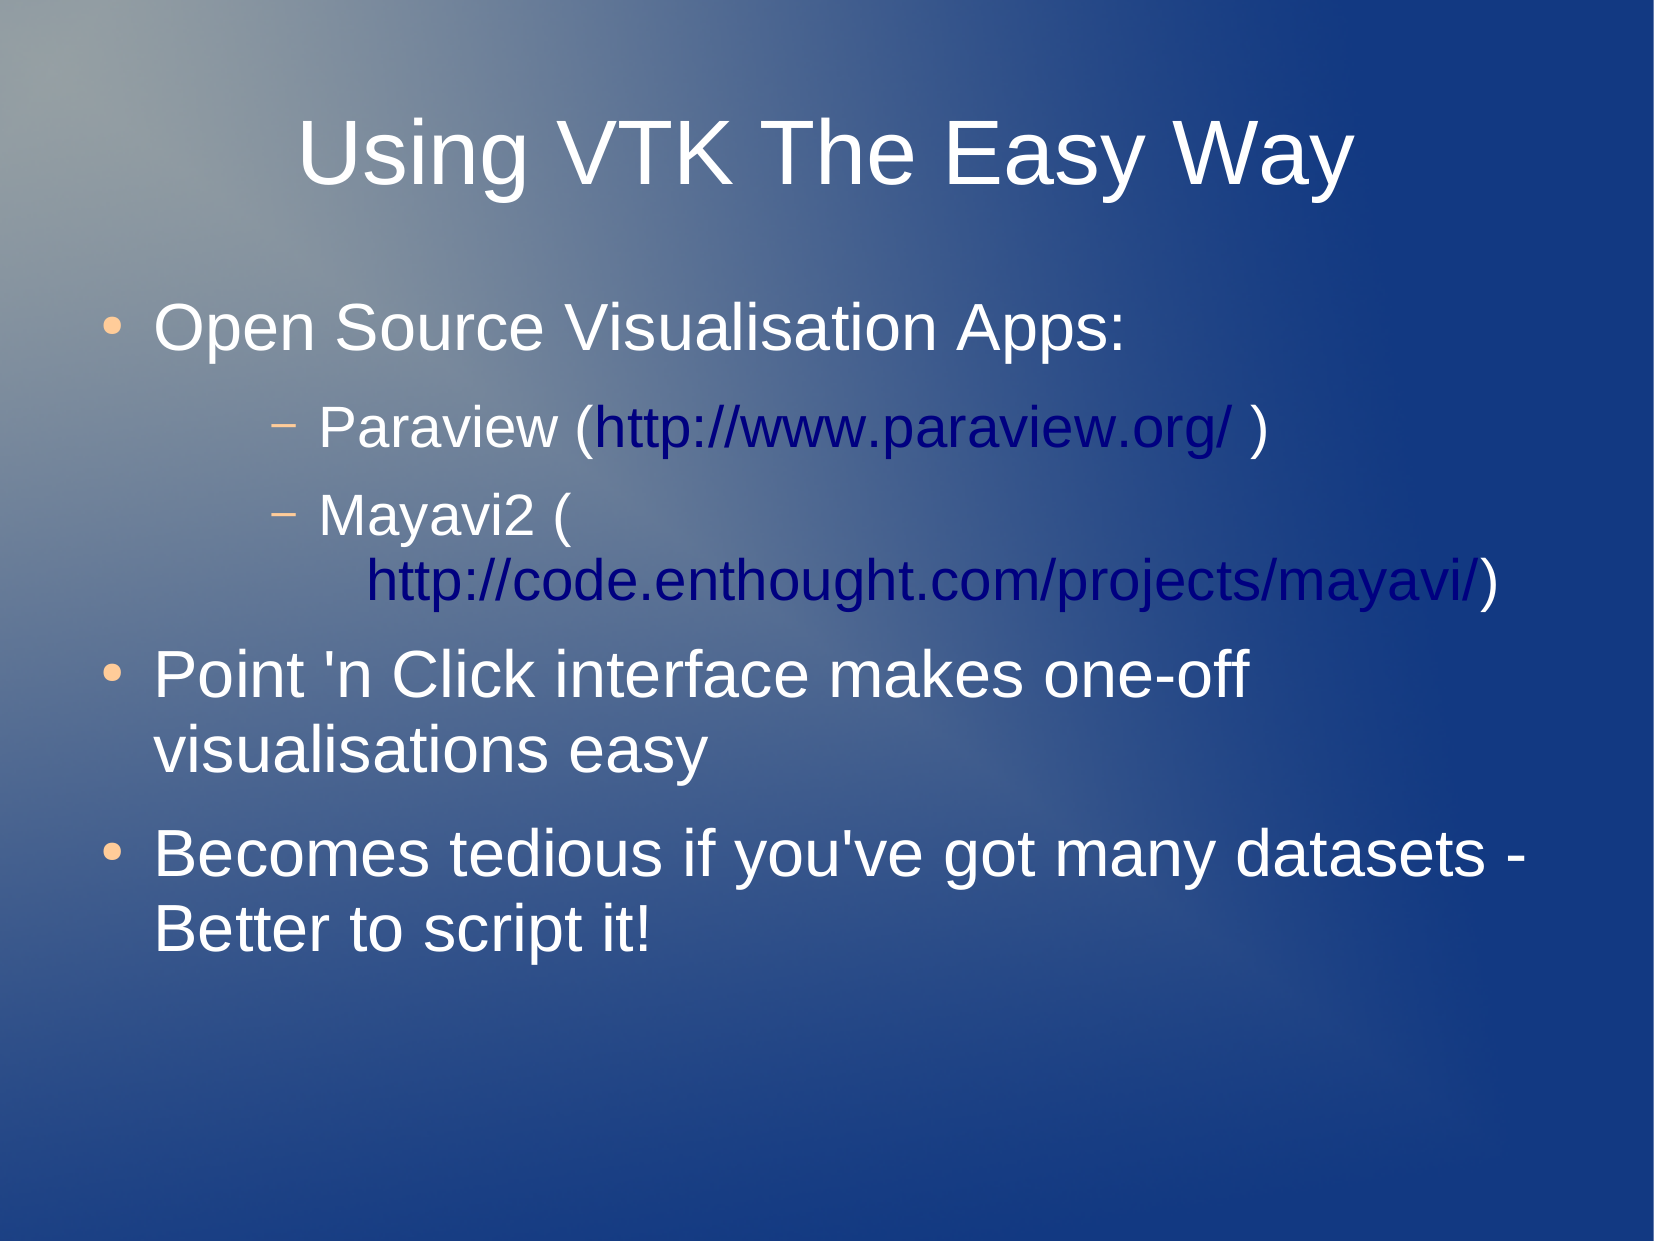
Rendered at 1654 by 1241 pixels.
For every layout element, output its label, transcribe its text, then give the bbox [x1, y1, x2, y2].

list Open Source Visualisation Apps: Paraview (http://www.paraview.org/ ) Mayavi2 (http://code.enthought.com/projects/mayavi/) Point 'n Click interface makes one-off visualisations easy Becomes tedious if you've got many datasets - Better to script it! [82, 290, 1571, 1094]
title Using VTK The Easy Way [82, 56, 1571, 250]
picture [0, 0, 1654, 1241]
